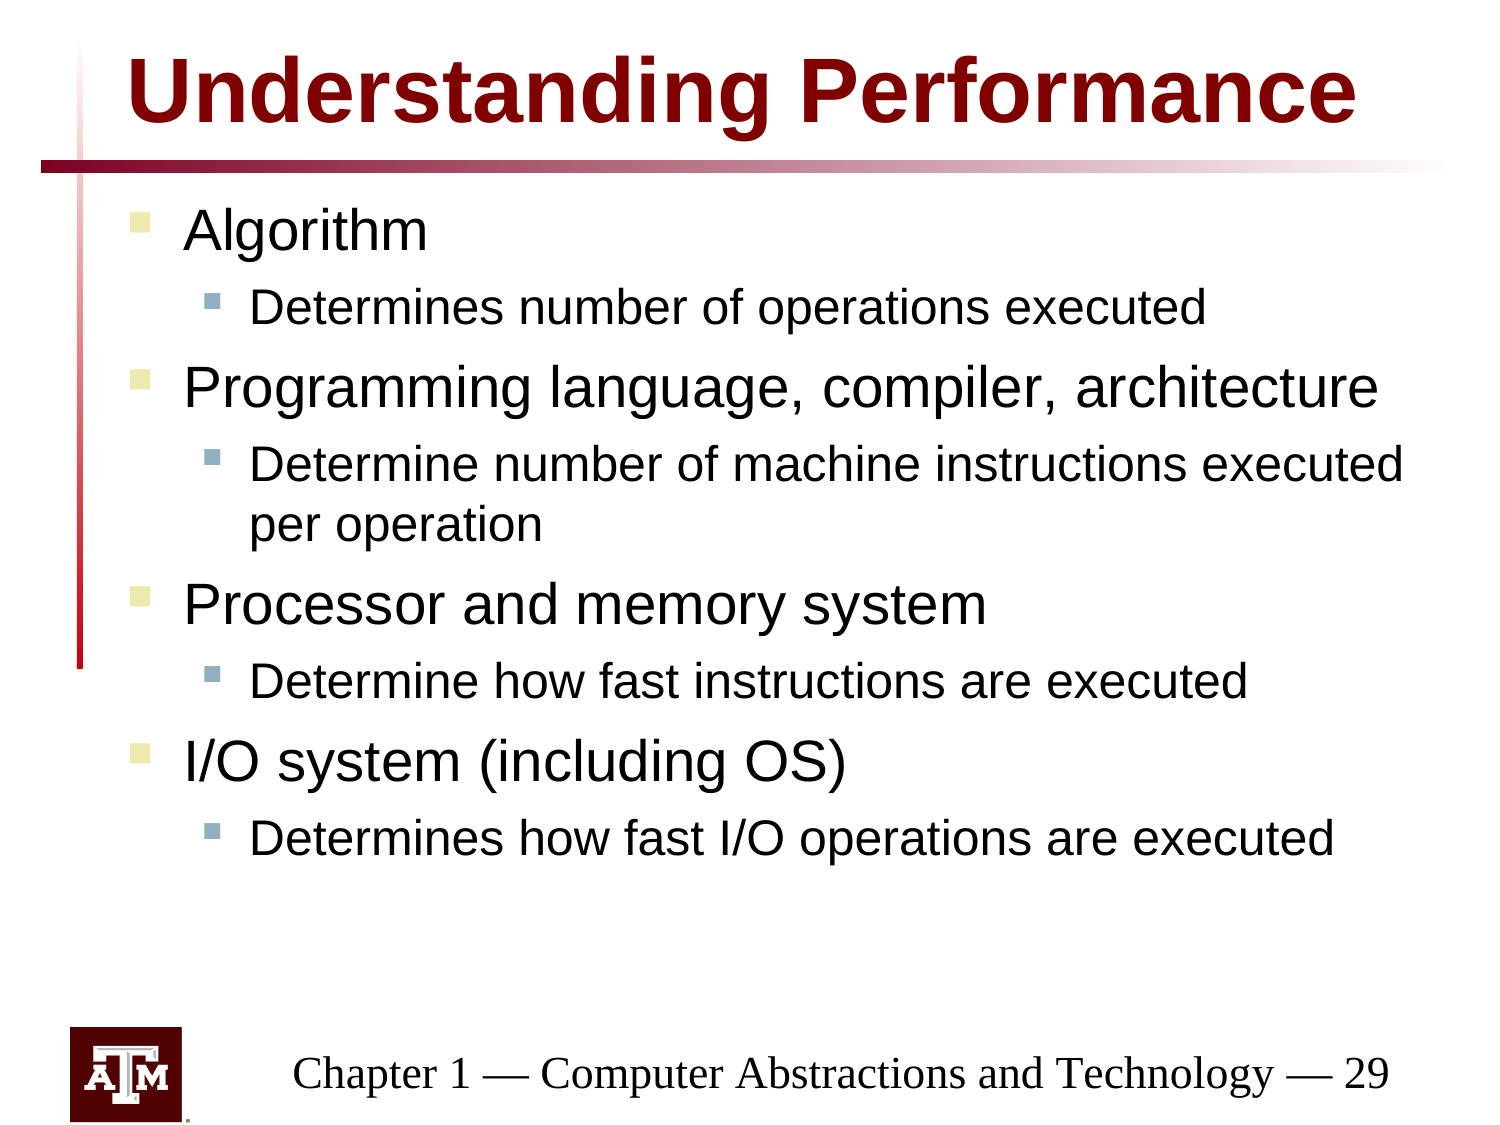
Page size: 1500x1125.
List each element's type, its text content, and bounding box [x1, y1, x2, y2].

picture [60, 1023, 196, 1125]
title Understanding Performance [112, 23, 1468, 149]
list Algorithm Determines number of operations executed Programming language, compiler, architecture Determine number of machine instructions executed per operation Processor and memory system Determine how fast instructions are executed I/O system (including OS) Determines how fast I/O operations are executed [112, 184, 1469, 1024]
